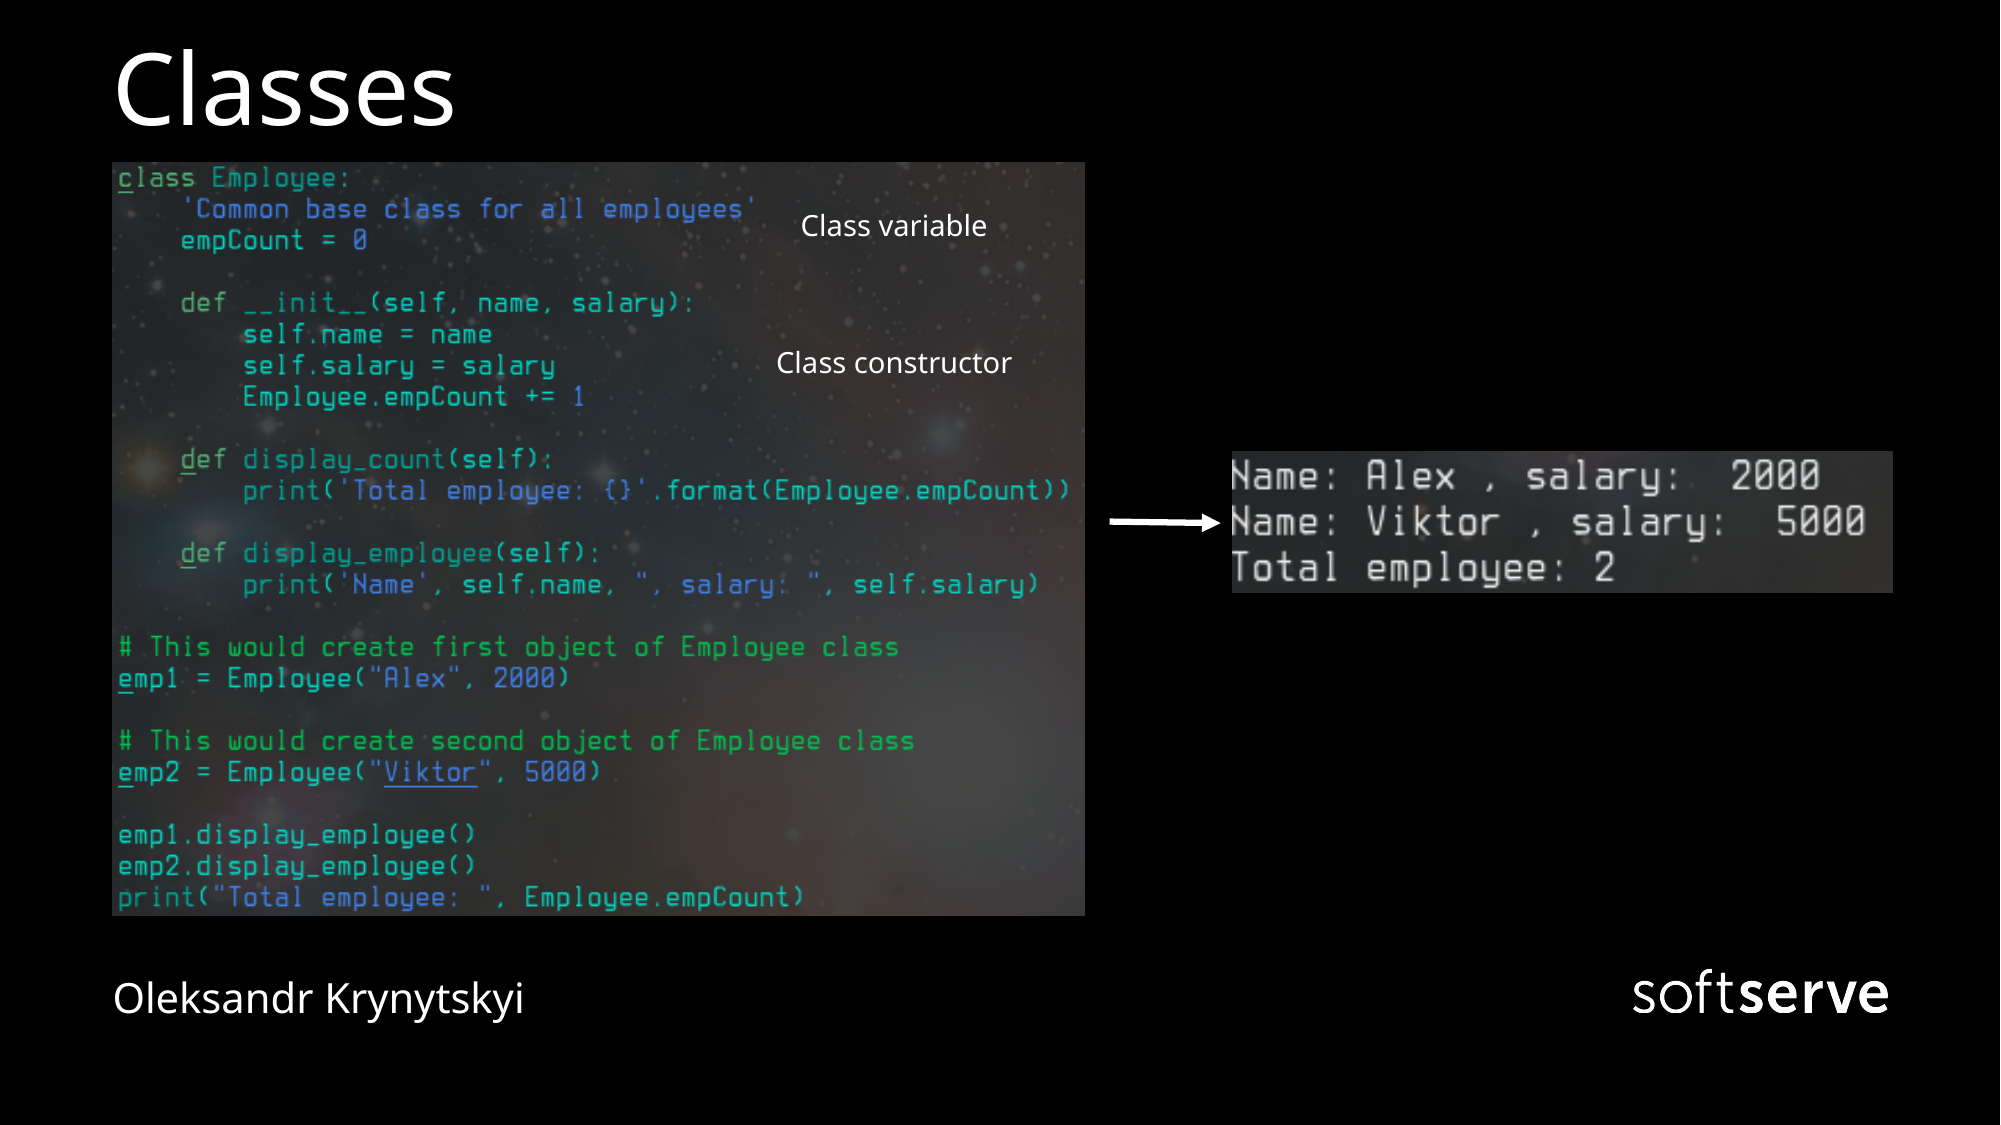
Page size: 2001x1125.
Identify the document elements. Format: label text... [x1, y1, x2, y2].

picture [1633, 968, 1888, 1013]
text_box Class constructor [739, 337, 1050, 387]
text_box Class variable [739, 200, 1050, 250]
list Oleksandr Krynytskyi [112, 970, 682, 1019]
title Classes [112, 33, 1888, 155]
picture [112, 162, 1085, 916]
picture [1232, 451, 1893, 593]
